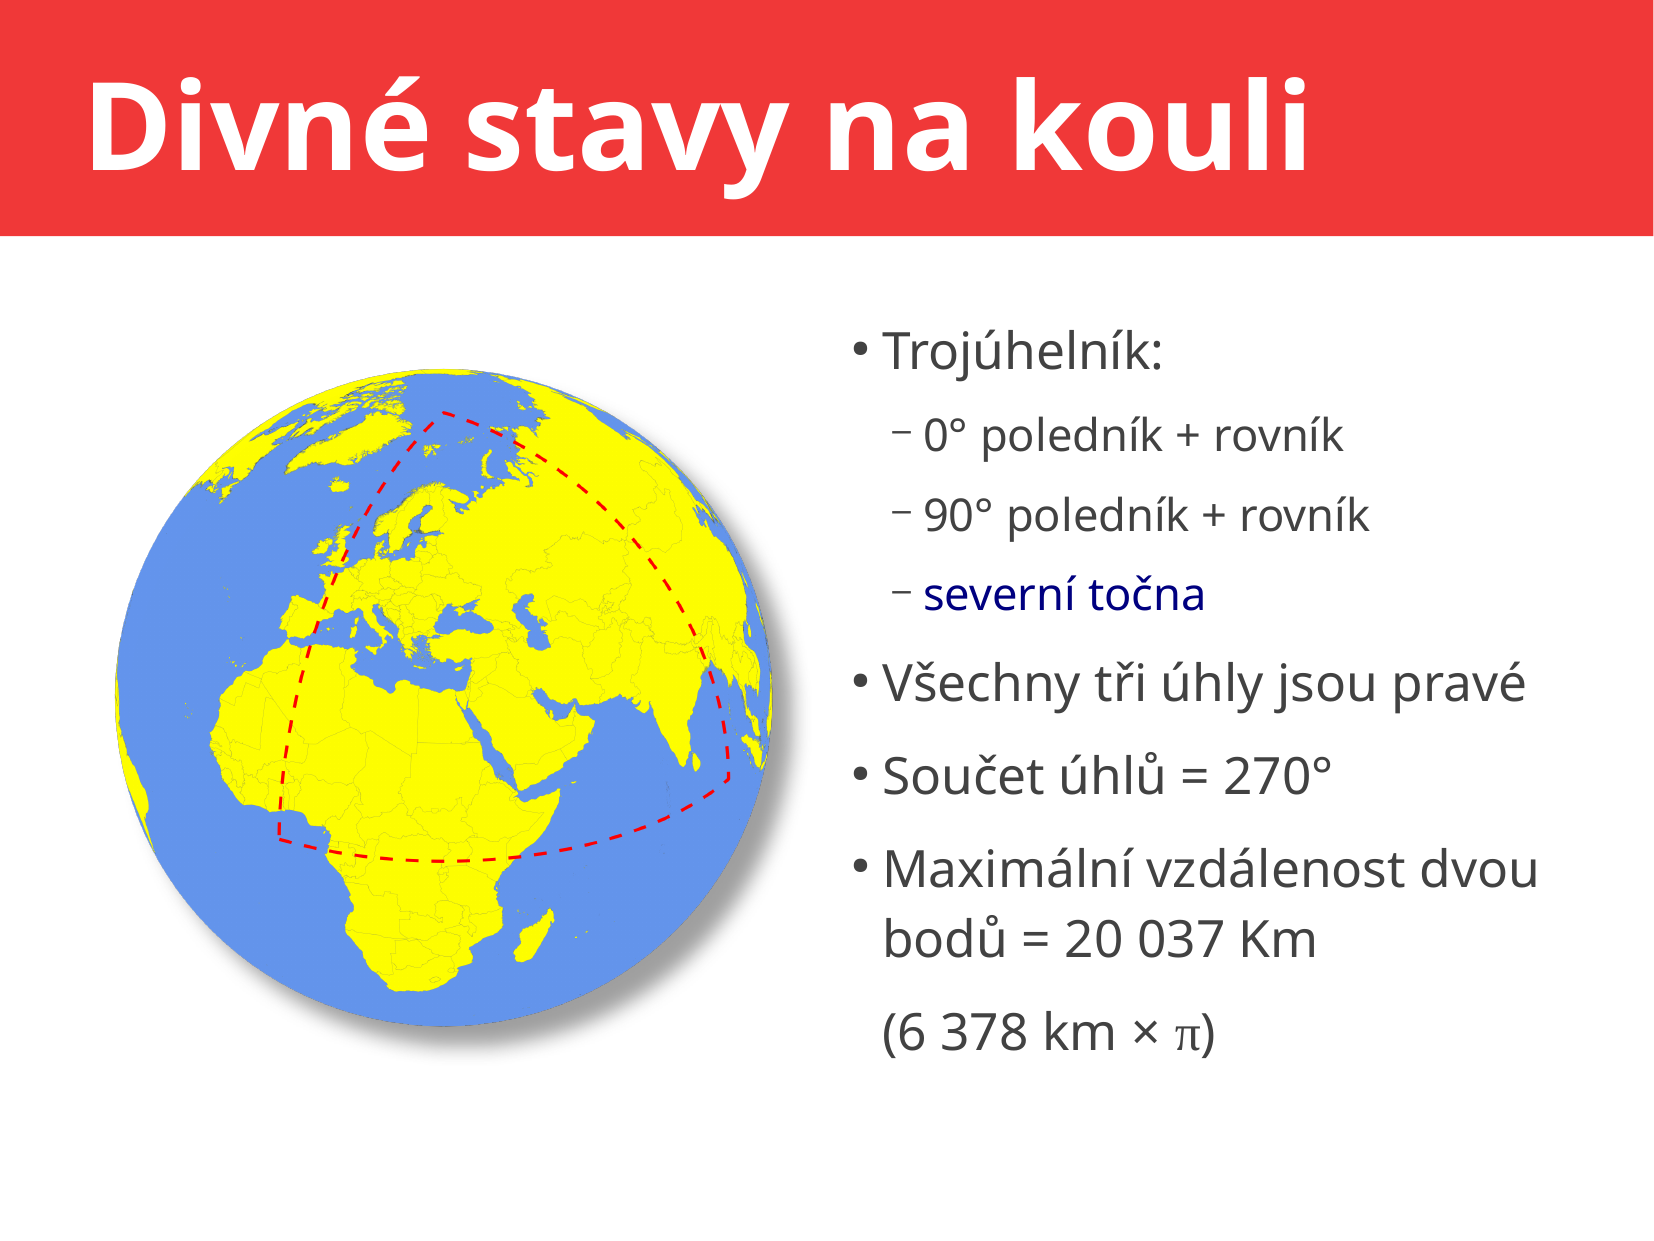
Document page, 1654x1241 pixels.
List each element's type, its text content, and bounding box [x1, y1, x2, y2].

title Divné stavy na kouli [82, 19, 1571, 227]
list Trojúhelník: 0° poledník + rovník 90° poledník + rovník severní točna Všechny tři úhly jsou pravé Součet úhlů = 270° Maximální vzdálenost dvou bodů = 20 037 Km (6 378 km × π) [840, 314, 1564, 1080]
picture [82, 336, 805, 1059]
